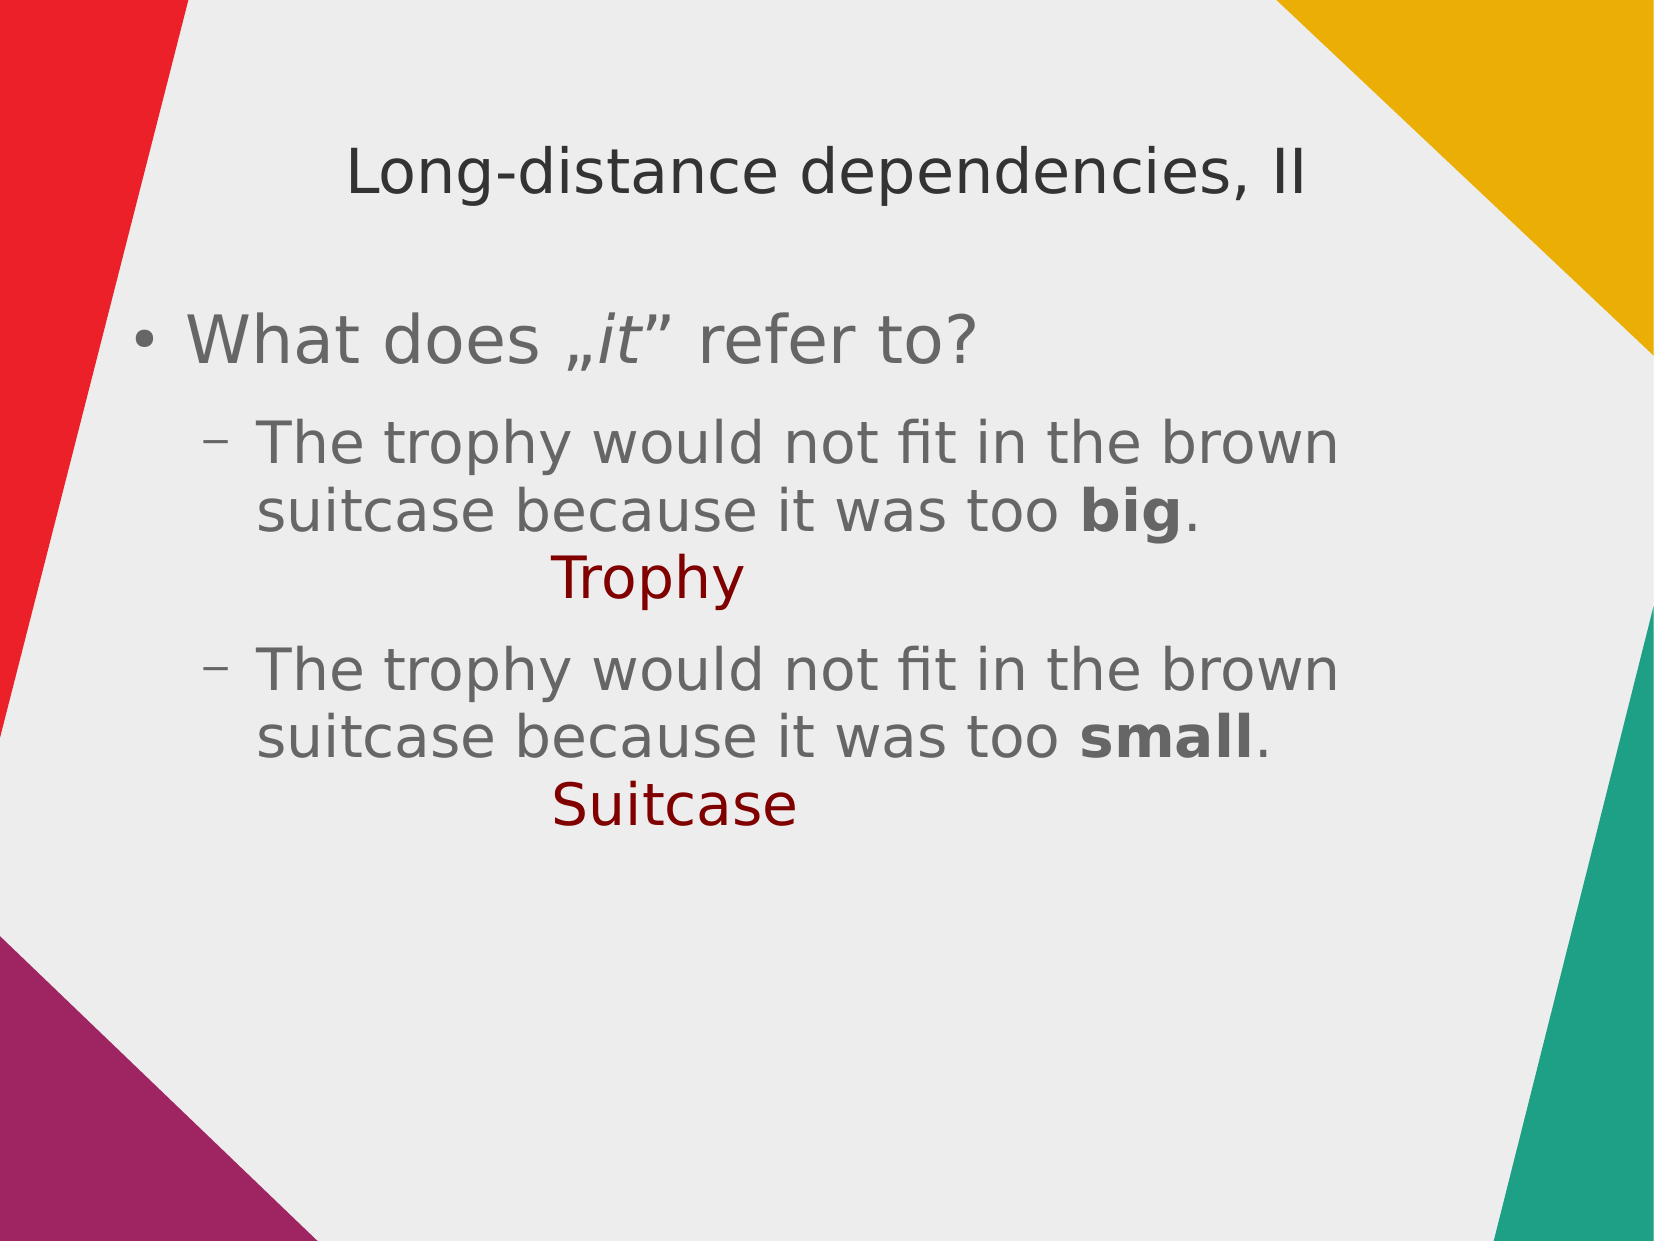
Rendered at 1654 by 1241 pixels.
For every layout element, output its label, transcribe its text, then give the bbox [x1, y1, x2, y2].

list What does „it” refer to? The trophy would not fit in the brown suitcase because it was too big. Trophy The trophy would not fit in the brown suitcase because it was too small. Suitcase [114, 302, 1539, 1033]
title Long-distance dependencies, II [114, 73, 1539, 271]
